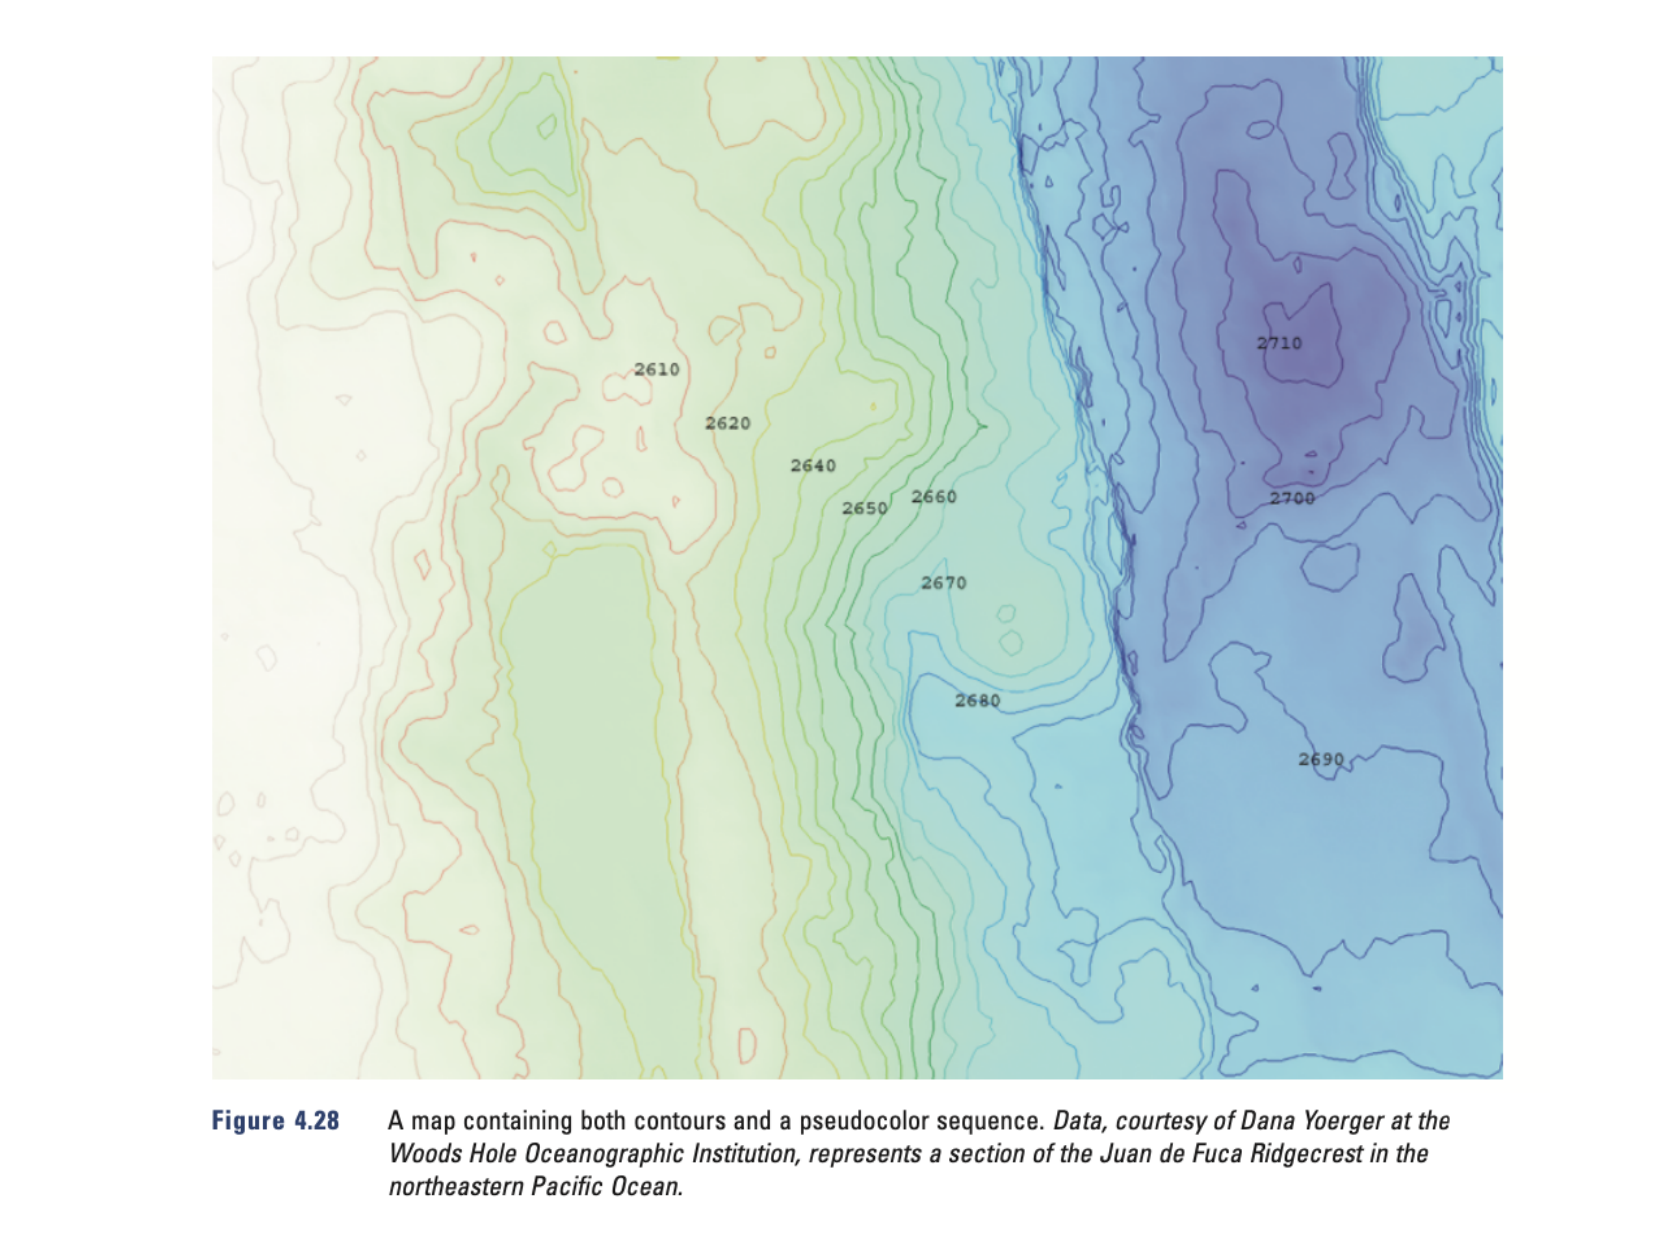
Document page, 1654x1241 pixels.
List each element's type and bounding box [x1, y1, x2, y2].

picture [150, 29, 1550, 1219]
